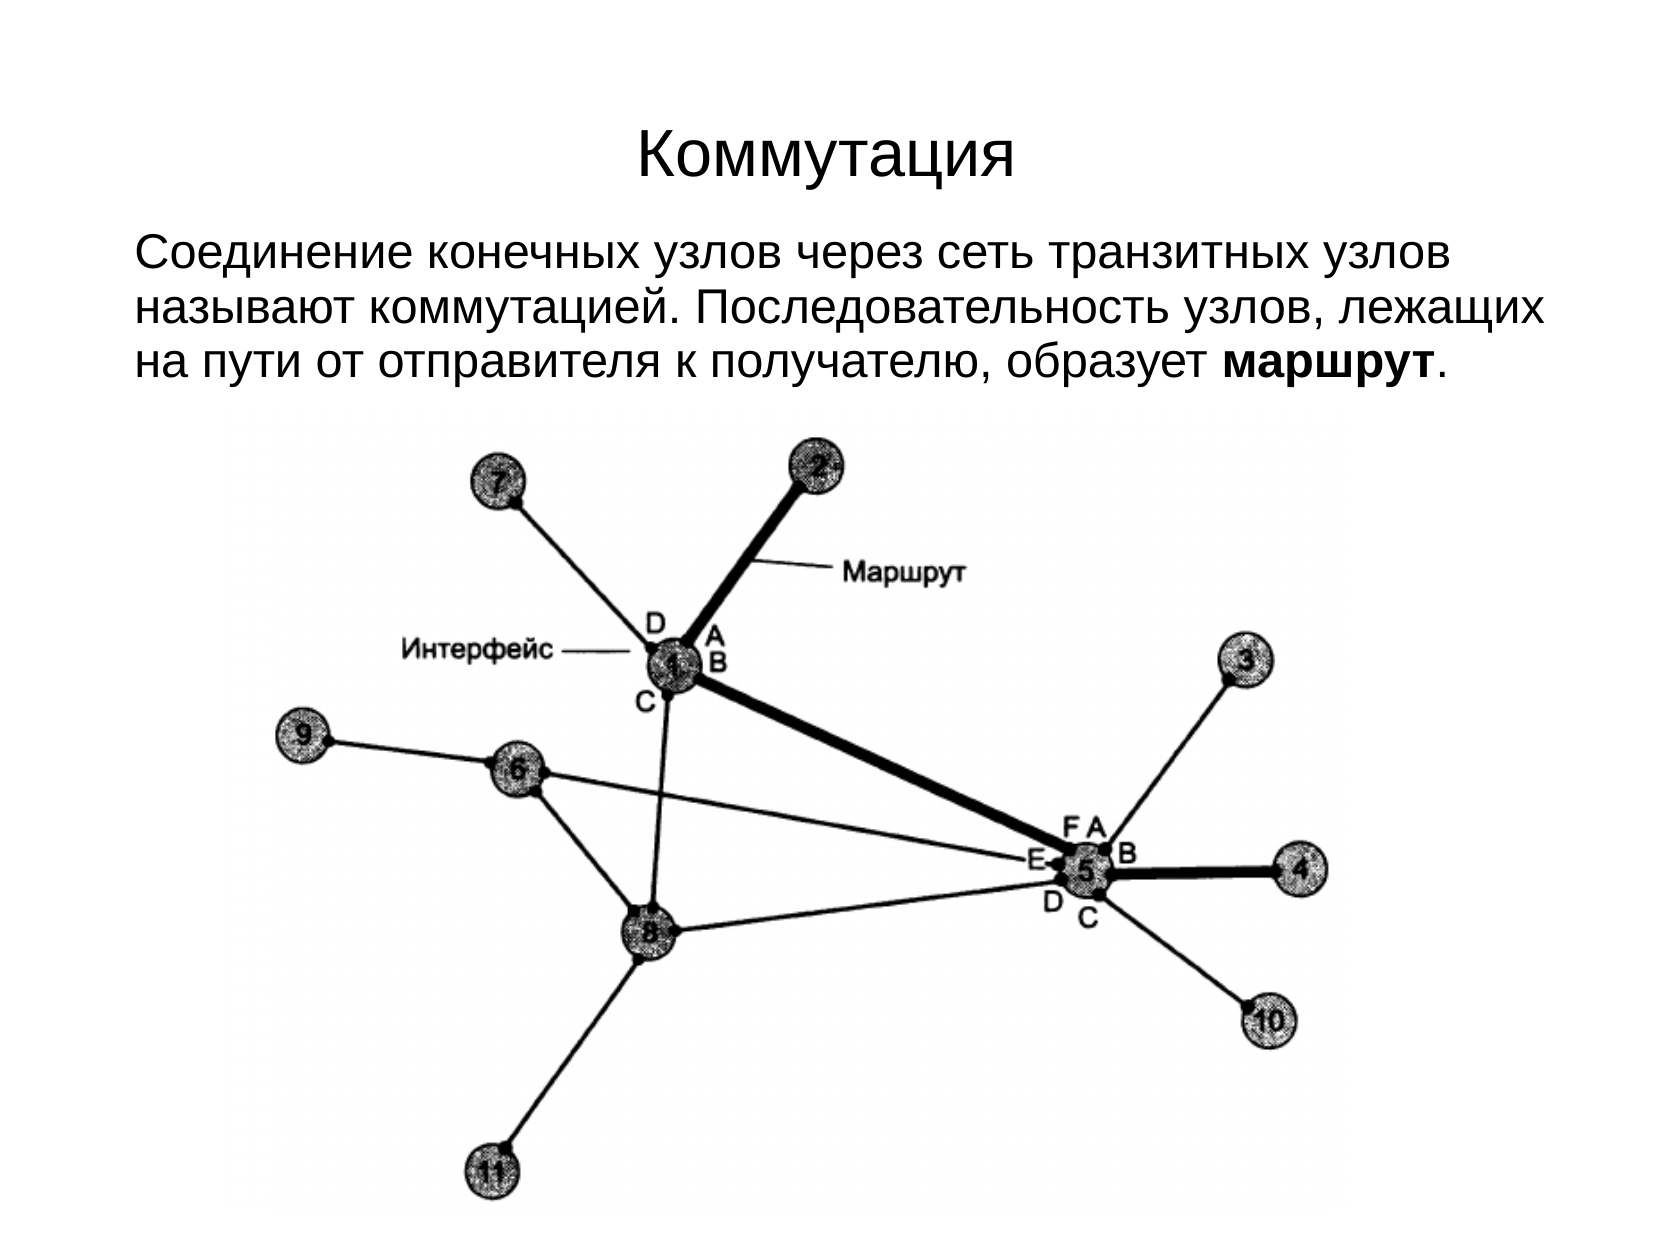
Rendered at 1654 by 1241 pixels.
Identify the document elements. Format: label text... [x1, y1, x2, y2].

picture [224, 411, 1352, 1211]
title Коммутация [82, 49, 1571, 224]
list Соединение конечных узлов через сеть транзитных узлов называют коммутацией. Последова­тельность узлов, лежащих на пути от отправителя к получателю, образует маршрут. [82, 224, 1571, 426]
